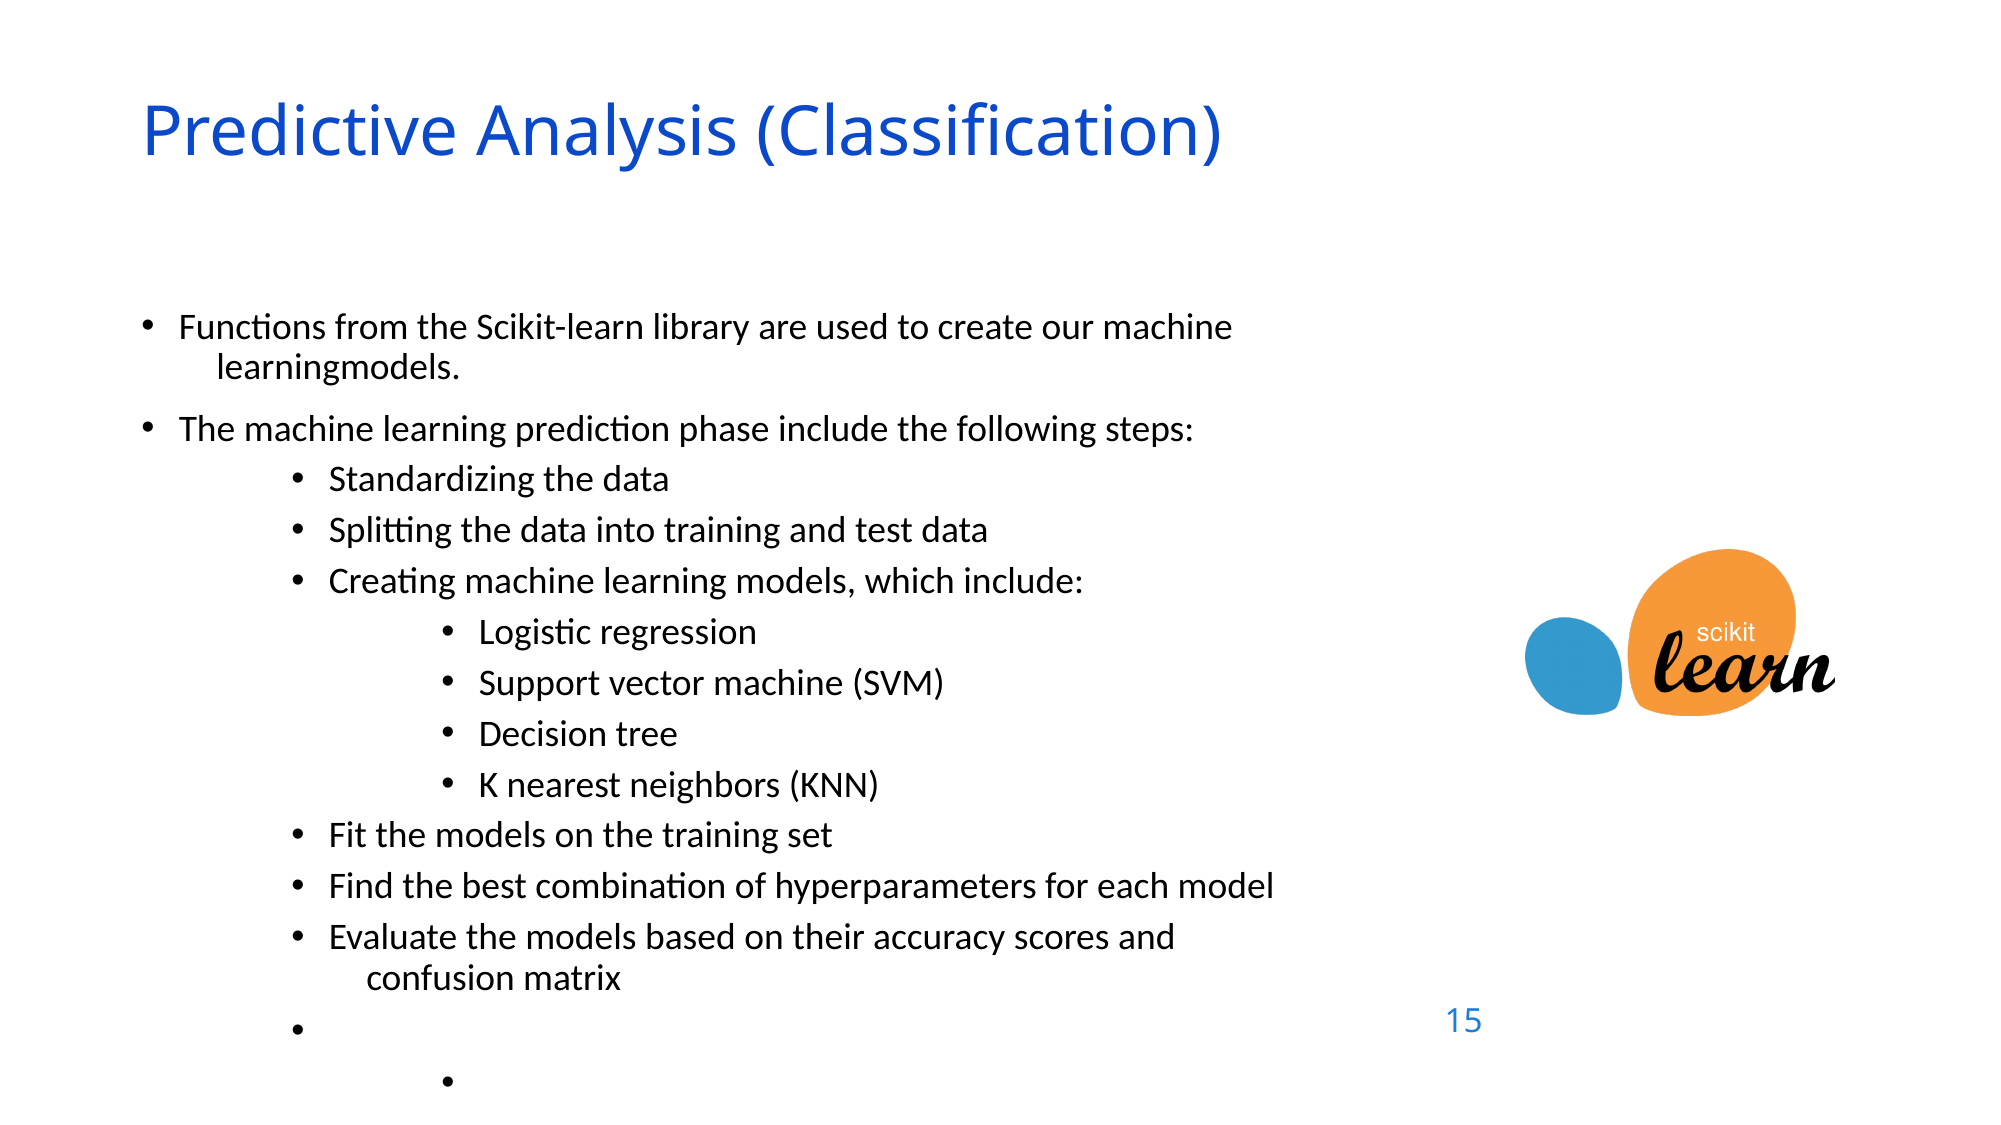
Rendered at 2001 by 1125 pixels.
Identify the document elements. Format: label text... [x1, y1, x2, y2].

text_box Predictive Analysis (Classification) [126, 88, 1852, 179]
picture [1525, 549, 1835, 716]
list Functions from the Scikit-learn library are used to create our machine learningmodels. The machine learning prediction phase include the following steps: Standardizing the data Splitting the data into training and test data Creating machine learning models, which include: Logistic regression Support vector machine (SVM) Decision tree K nearest neighbors (KNN) Fit the models on the training set Find the best combination of hyperparameters for each model Evaluate the models based on their accuracy scores and confusion matrix [126, 299, 1318, 1022]
slide_number 15 [1429, 988, 1880, 1055]
